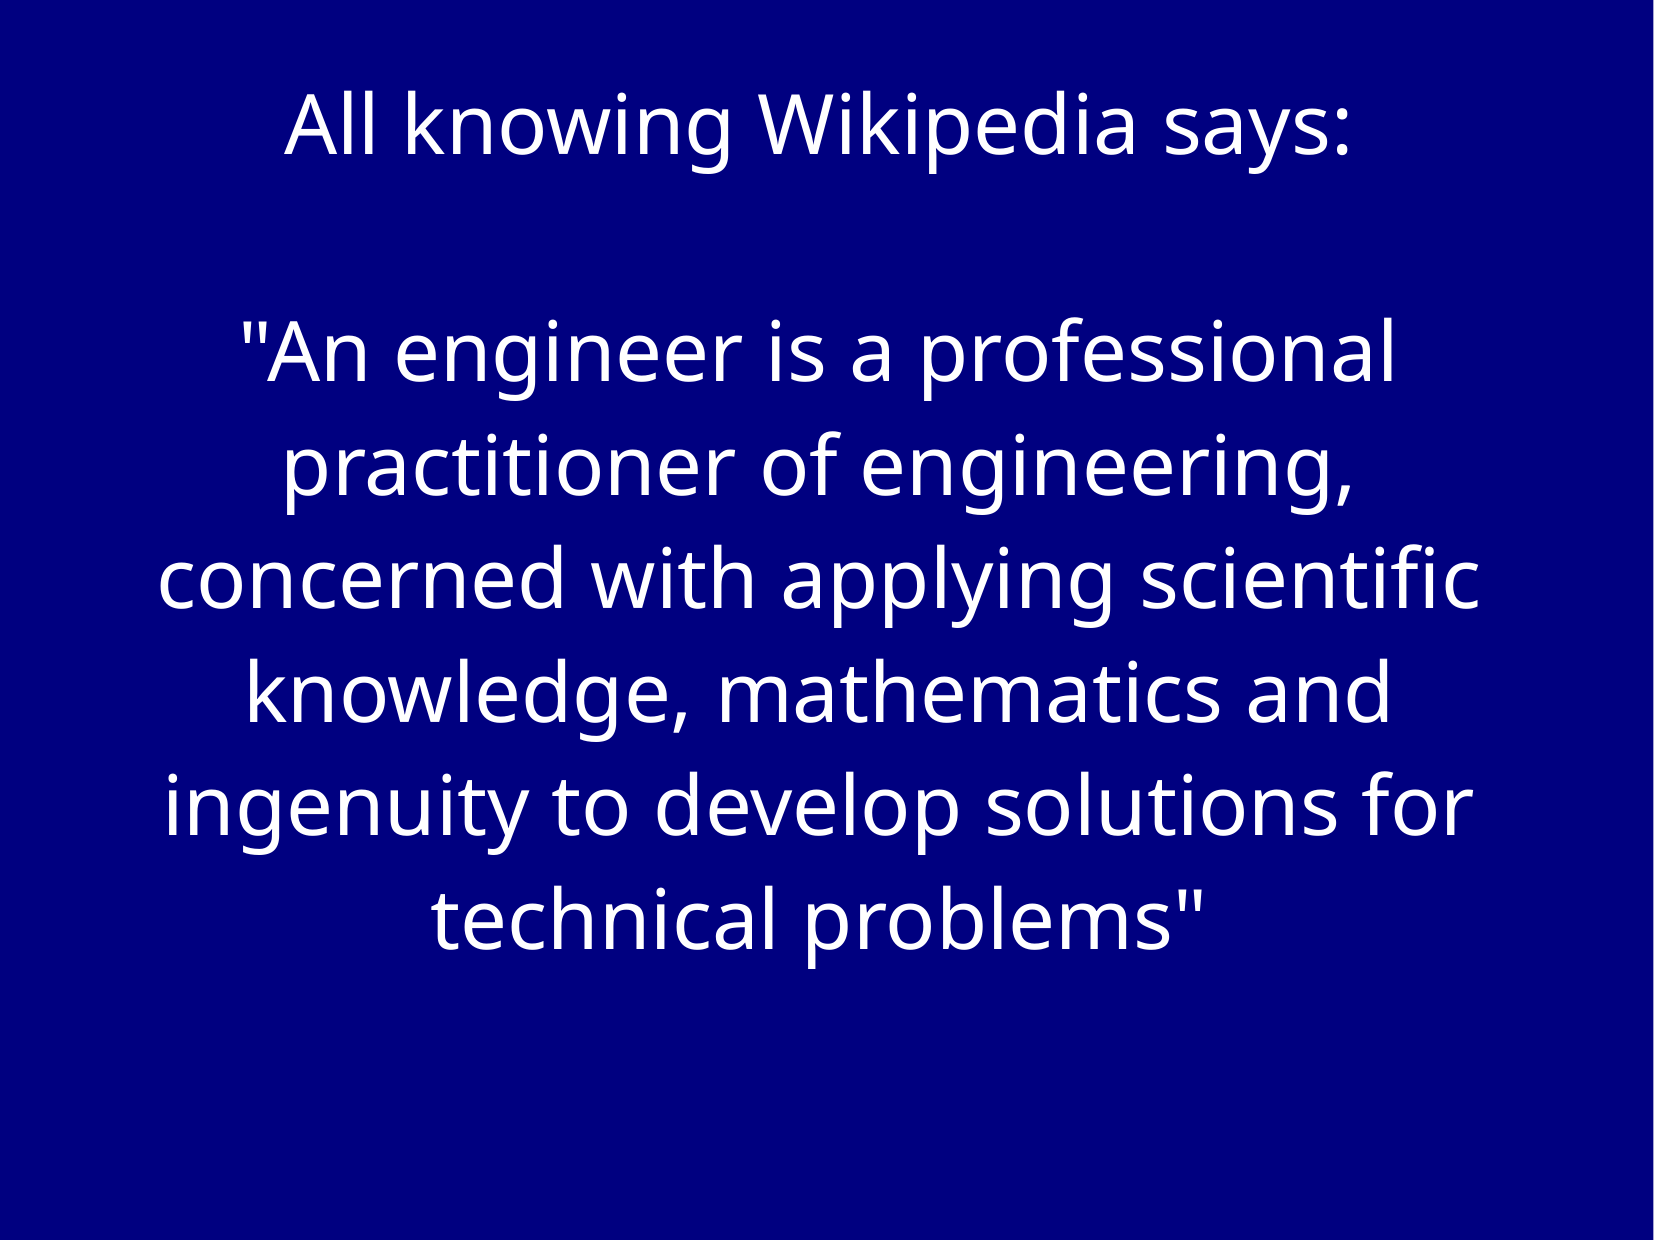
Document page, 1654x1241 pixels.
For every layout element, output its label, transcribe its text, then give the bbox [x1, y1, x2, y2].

text_box All knowing Wikipedia says: "An engineer is a professional practitioner of engineering, concerned with applying scientific knowledge, mathematics and ingenuity to develop solutions for technical problems" [110, 58, 1529, 1129]
